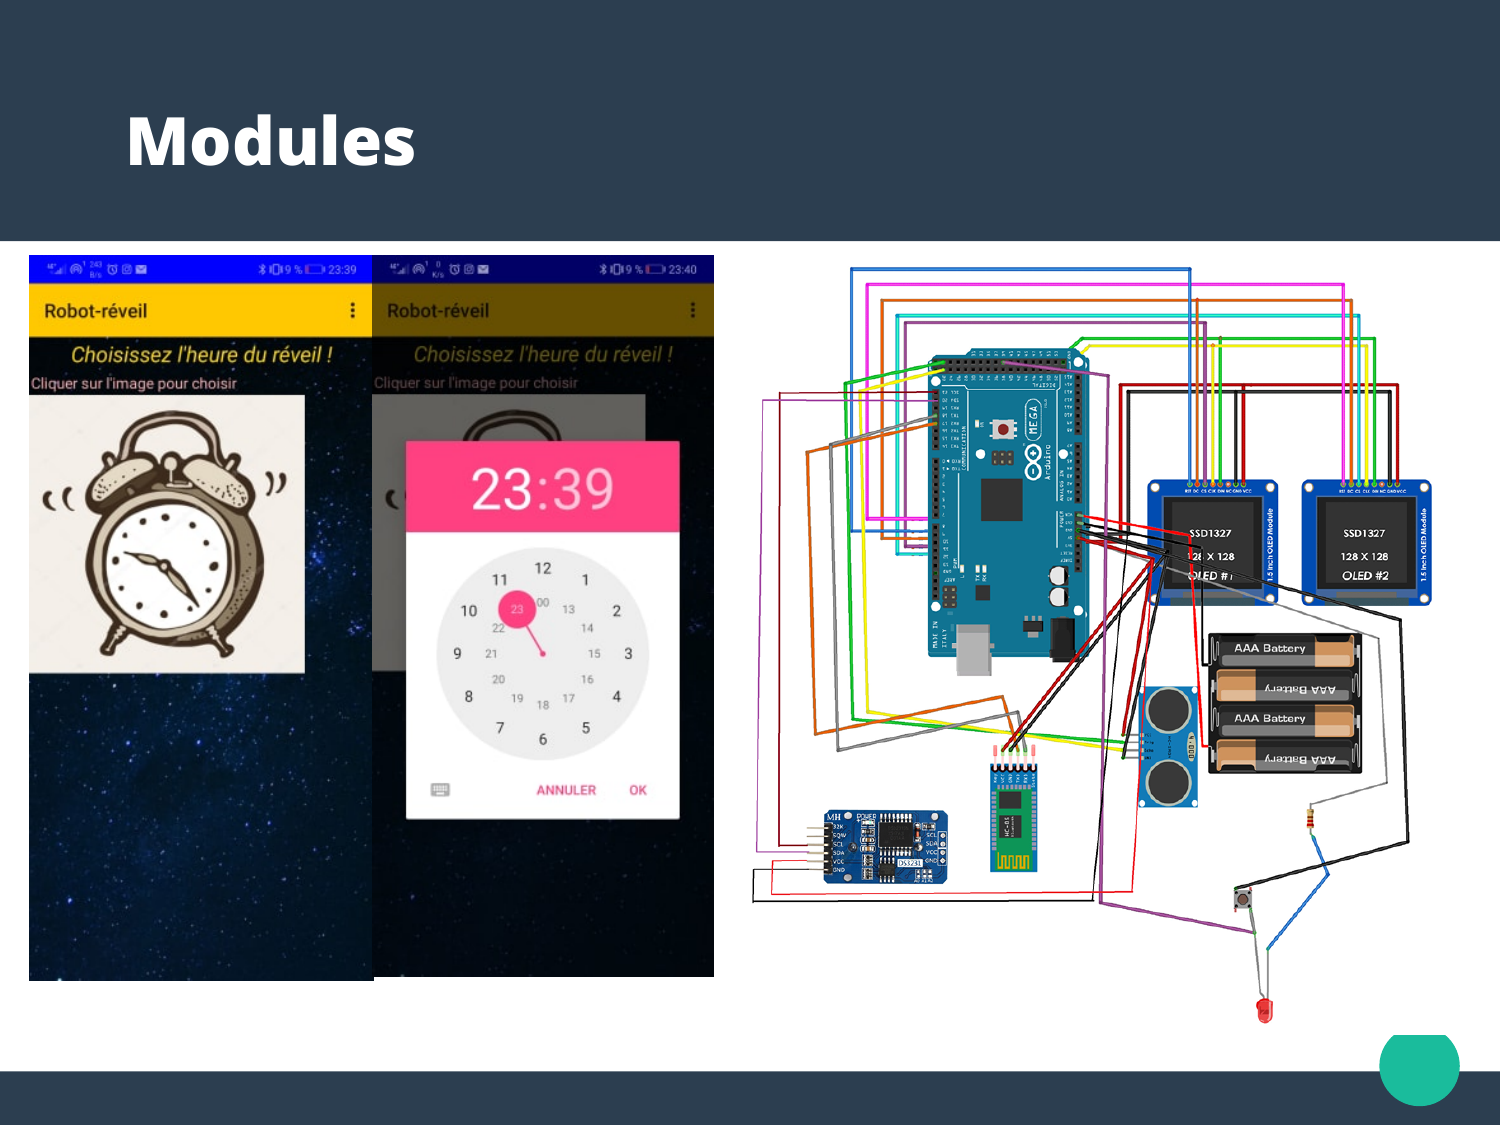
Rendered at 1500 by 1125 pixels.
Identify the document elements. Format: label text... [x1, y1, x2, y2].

picture [29, 243, 1500, 1035]
title Modules [75, 45, 1426, 233]
